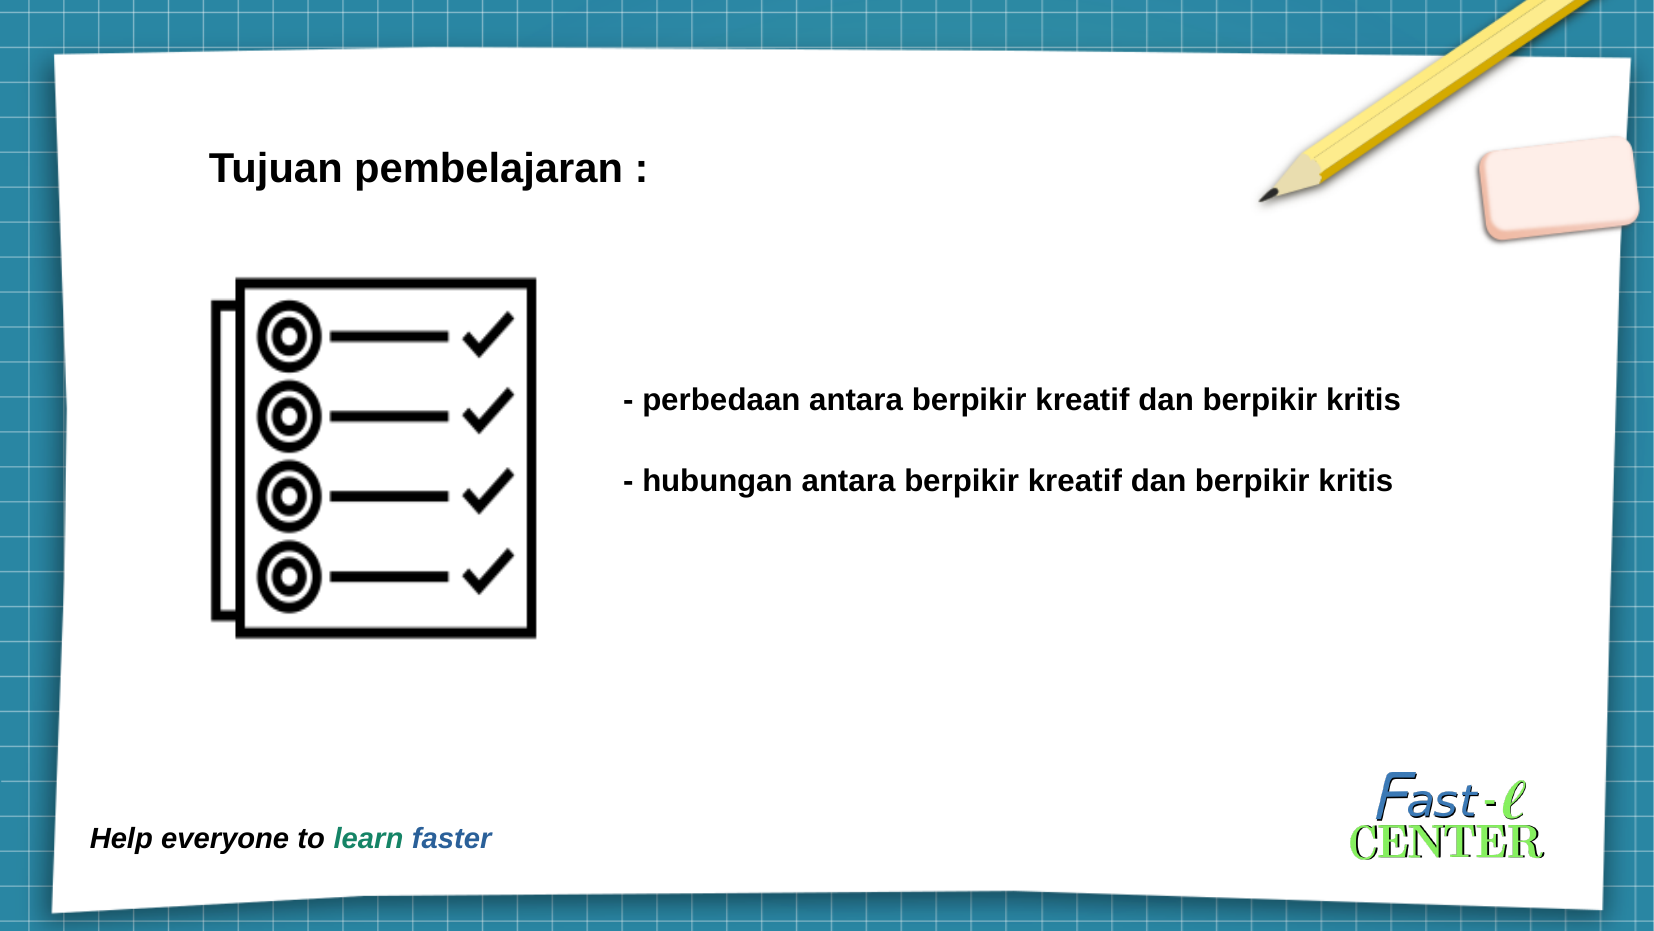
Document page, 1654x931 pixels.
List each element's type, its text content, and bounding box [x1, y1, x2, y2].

text_box Tujuan pembelajaran : [194, 137, 664, 199]
text_box - hubungan antara berpikir kreatif dan berpikir kritis [608, 455, 1410, 506]
text_box - perbedaan antara berpikir kreatif dan berpikir kritis [608, 375, 1495, 451]
text_box Help everyone to learn faster [75, 814, 507, 863]
picture [0, 0, 1654, 931]
